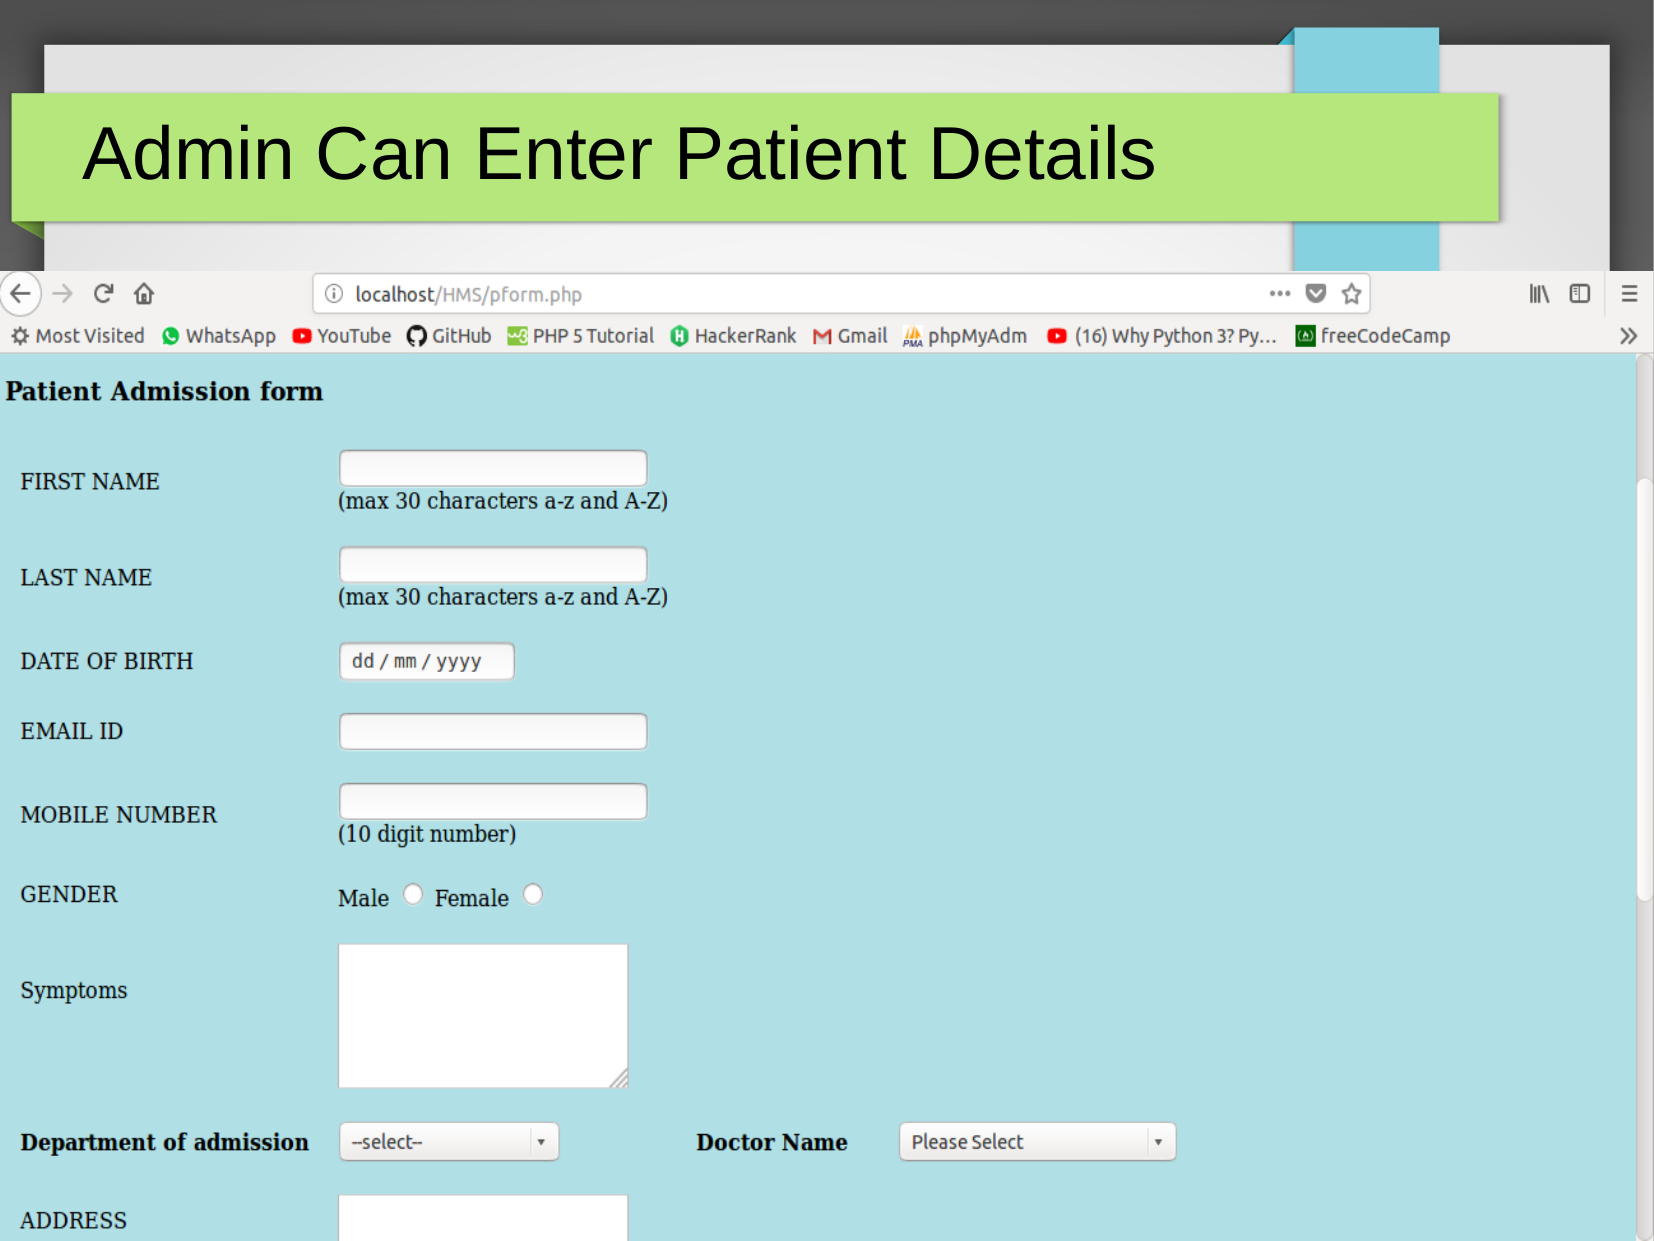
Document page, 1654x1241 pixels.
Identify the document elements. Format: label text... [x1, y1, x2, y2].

title Admin Can Enter Patient Details [82, 94, 1264, 213]
picture [0, 0, 1654, 1241]
